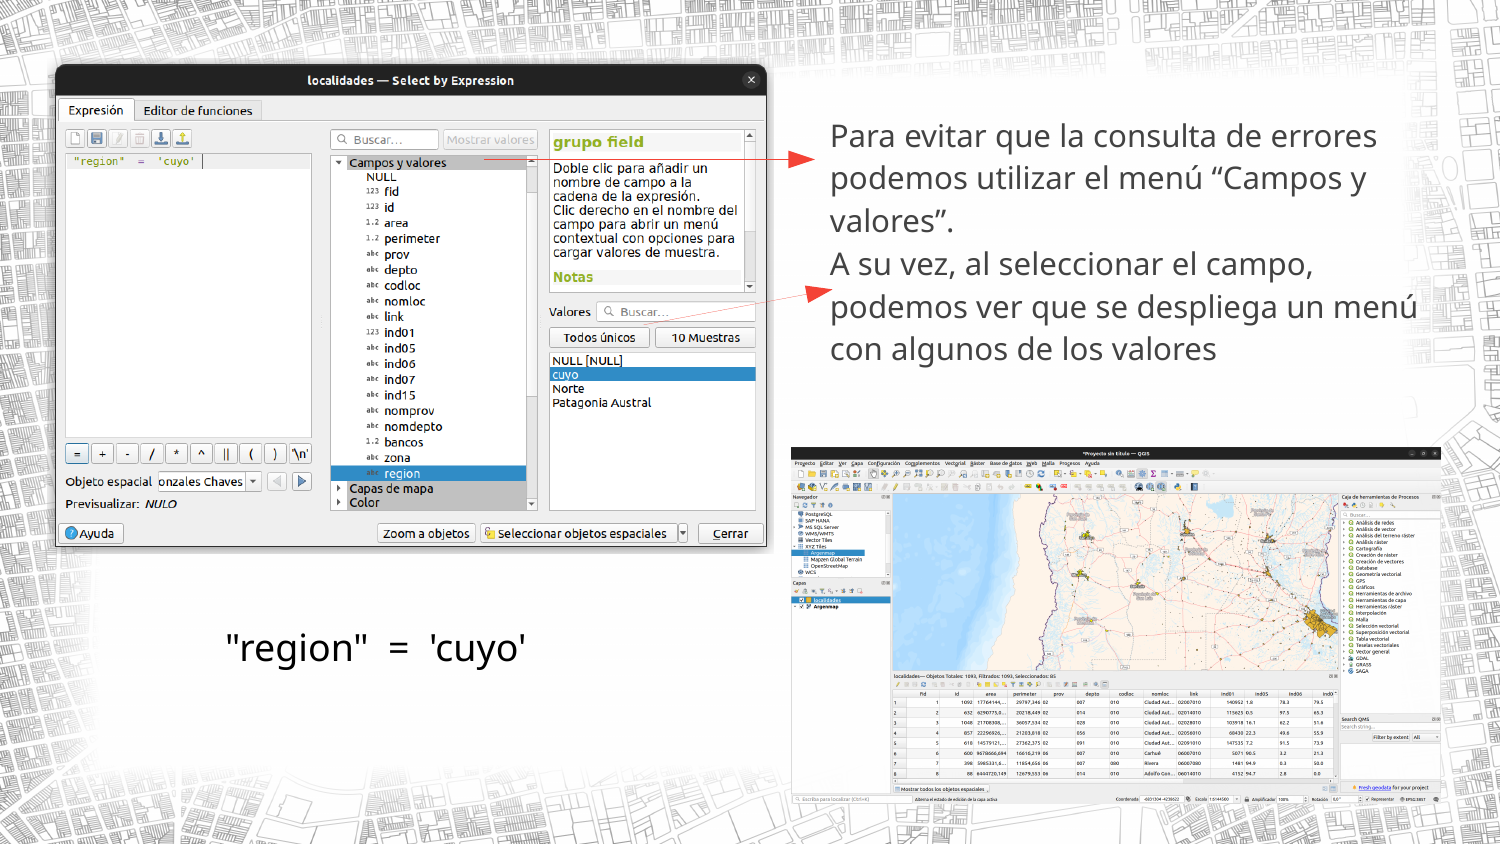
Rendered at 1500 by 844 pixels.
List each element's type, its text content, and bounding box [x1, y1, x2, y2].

text_box Para evitar que la consulta de errores podemos utilizar el menú “Campos y valores”. A su vez, al seleccionar el campo, podemos ver que se despliega un menú con algunos de los valores [814, 106, 1465, 473]
picture [0, 0, 1500, 844]
text_box "region" = 'cuyo' [200, 614, 626, 716]
